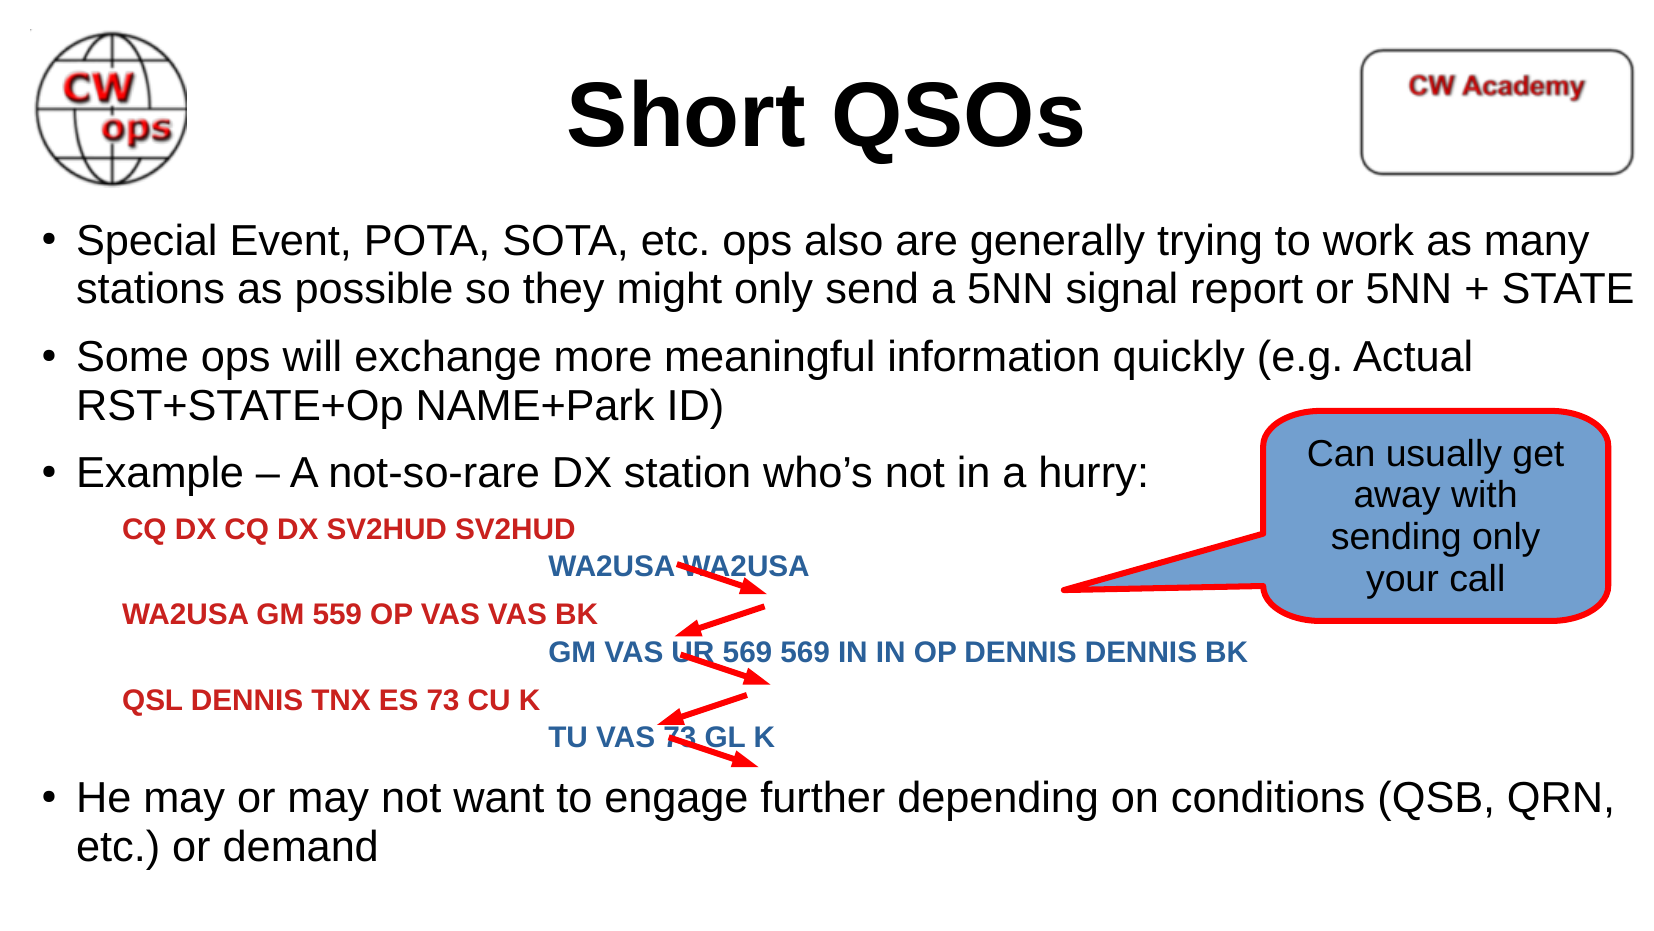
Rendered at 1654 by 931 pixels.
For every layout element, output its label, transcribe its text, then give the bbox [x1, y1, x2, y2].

title Short QSOs [82, 37, 1571, 193]
picture [30, 29, 187, 194]
text_box Can usually get away with sending only your call [1063, 410, 1609, 621]
picture [1571, 37, 1640, 186]
list Special Event, POTA, SOTA, etc. ops also are generally trying to work as many stations as possible so they might only send a 5NN signal report or 5NN + STATE Some ops will exchange more meaningful information quickly (e.g. Actual RST+STATE+Op NAME+Park ID) Example – A not-so-rare DX station who’s not in a hurry: CQ DX CQ DX SV2HUD SV2HUD WA2USA WA2USA WA2USA GM 559 OP VAS VAS BK GM VAS UR 569 569 IN IN OP DENNIS DENNIS BK QSL DENNIS TNX ES 73 CU K TU VAS 73 GL K He may or may not want to engage further depending on conditions (QSB, QRN, etc.) or demand [30, 215, 1636, 927]
